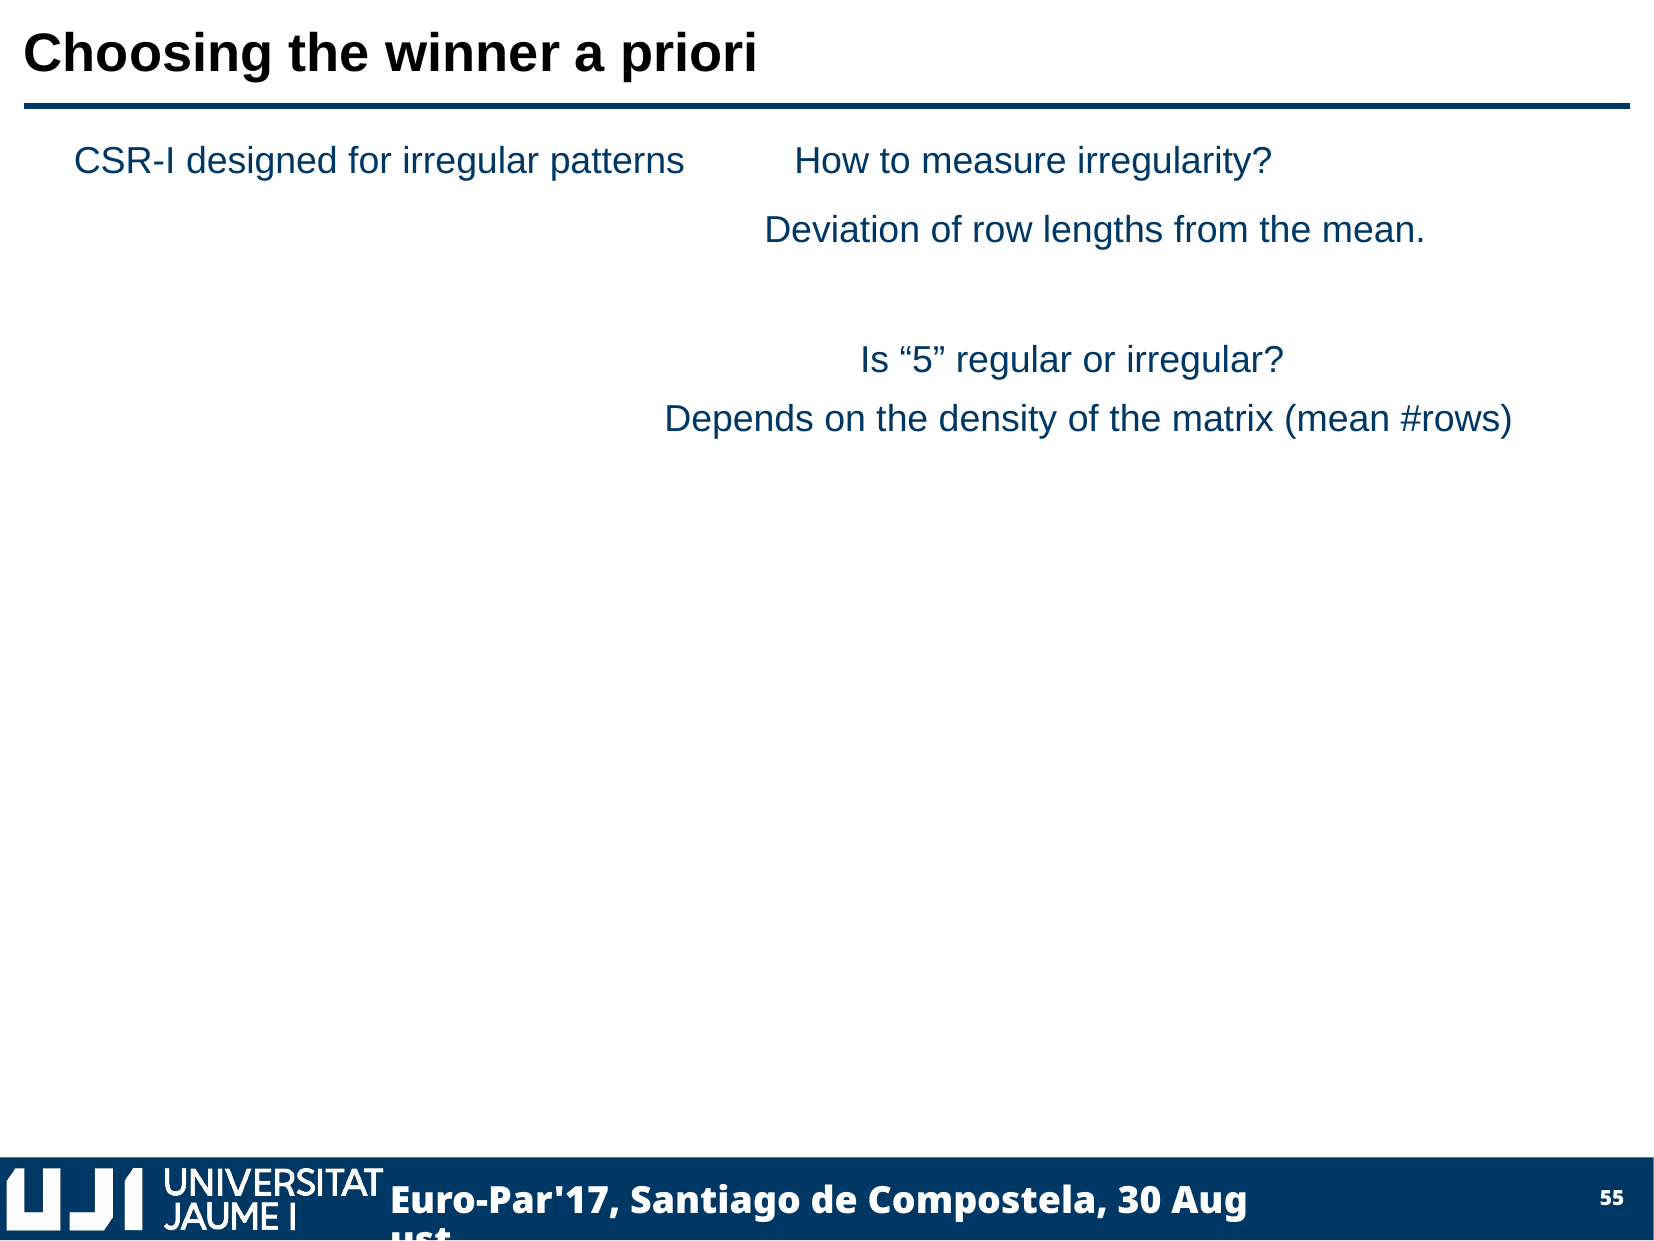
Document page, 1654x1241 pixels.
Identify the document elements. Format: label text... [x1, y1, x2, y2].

text_box How to measure irregularity? [779, 132, 1288, 190]
text_box Is “5” regular or irregular? [845, 330, 1300, 388]
picture [0, 1158, 390, 1241]
text_box Deviation of row lengths from the mean. [749, 200, 1441, 258]
title Choosing the winner a priori [23, 0, 1630, 107]
text_box CSR-I designed for irregular patterns [59, 132, 701, 190]
text_box Depends on the density of the matrix (mean #rows) [649, 389, 1529, 447]
